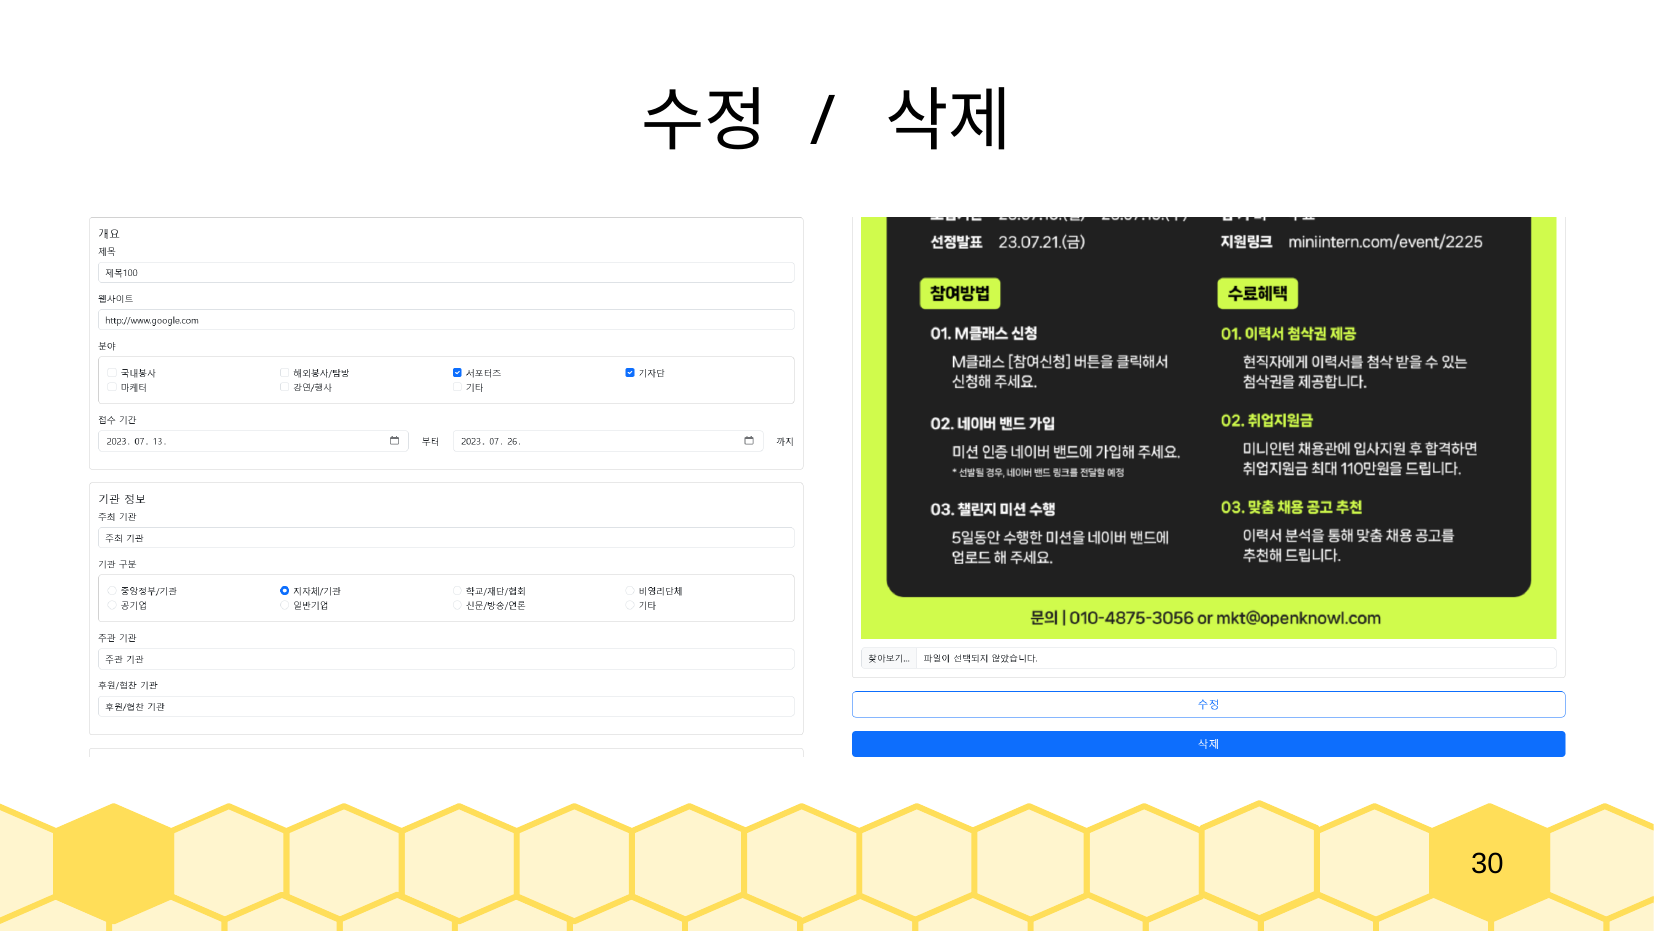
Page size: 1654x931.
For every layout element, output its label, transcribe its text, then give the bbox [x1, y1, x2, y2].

picture [845, 217, 1572, 757]
picture [82, 217, 810, 757]
title 수정 / 삭제 [82, 37, 1571, 193]
